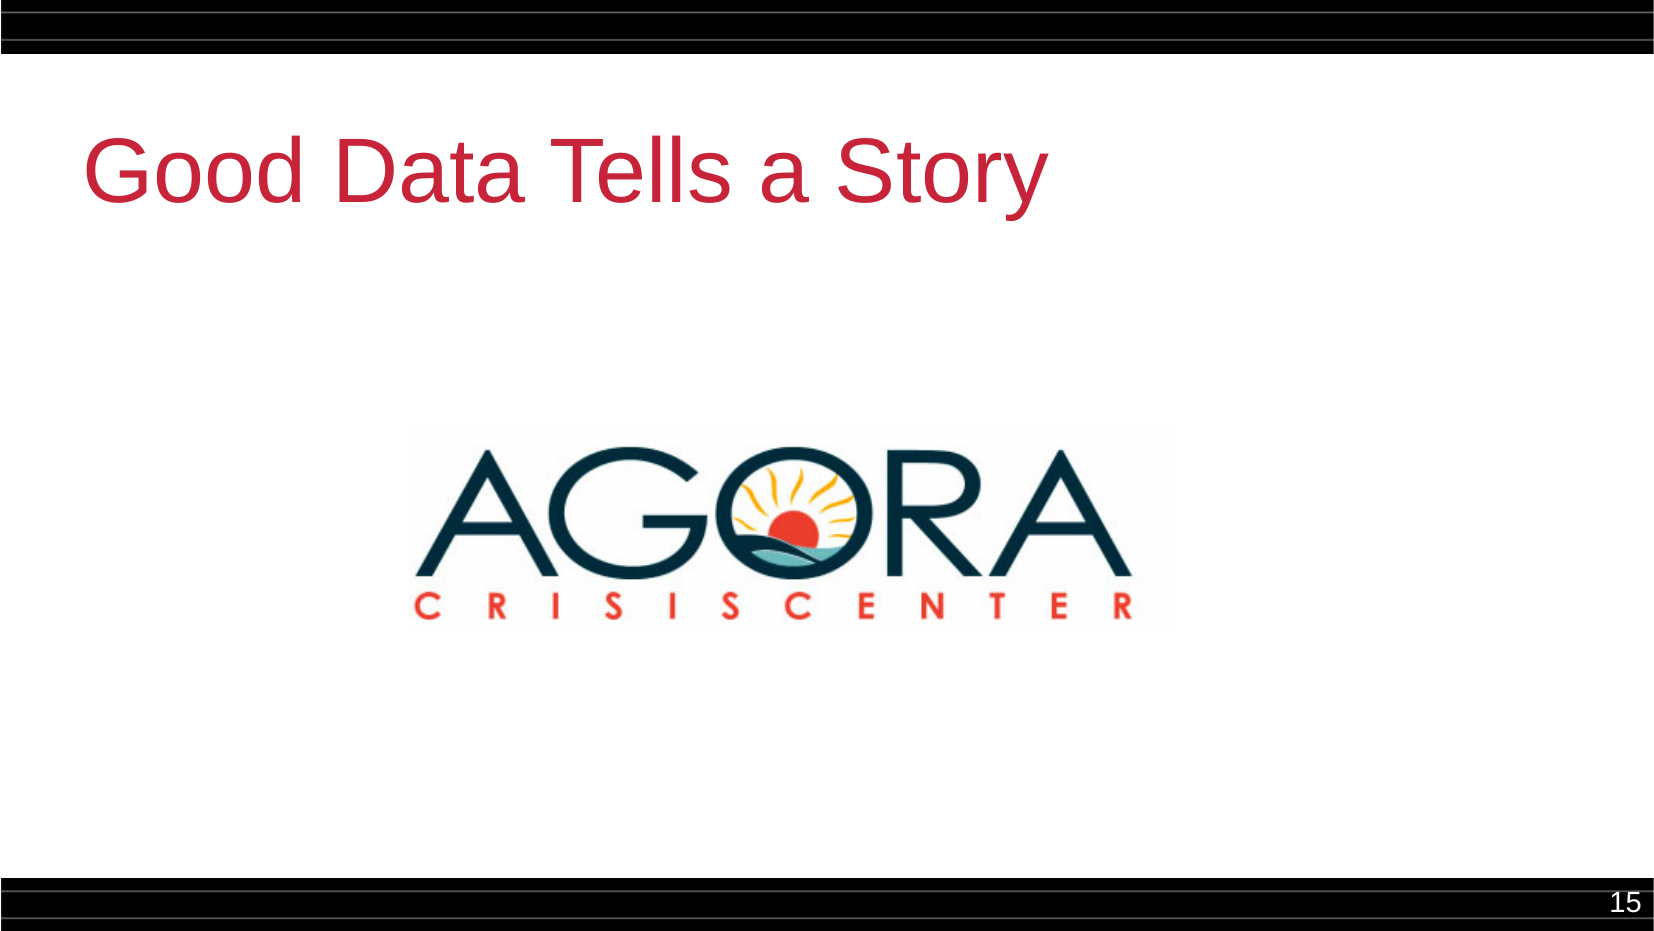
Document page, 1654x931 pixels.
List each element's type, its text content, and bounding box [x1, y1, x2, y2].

picture [360, 284, 1229, 774]
picture [1, 878, 1654, 931]
title Good Data Tells a Story [82, 92, 1571, 249]
picture [1, 0, 1654, 54]
